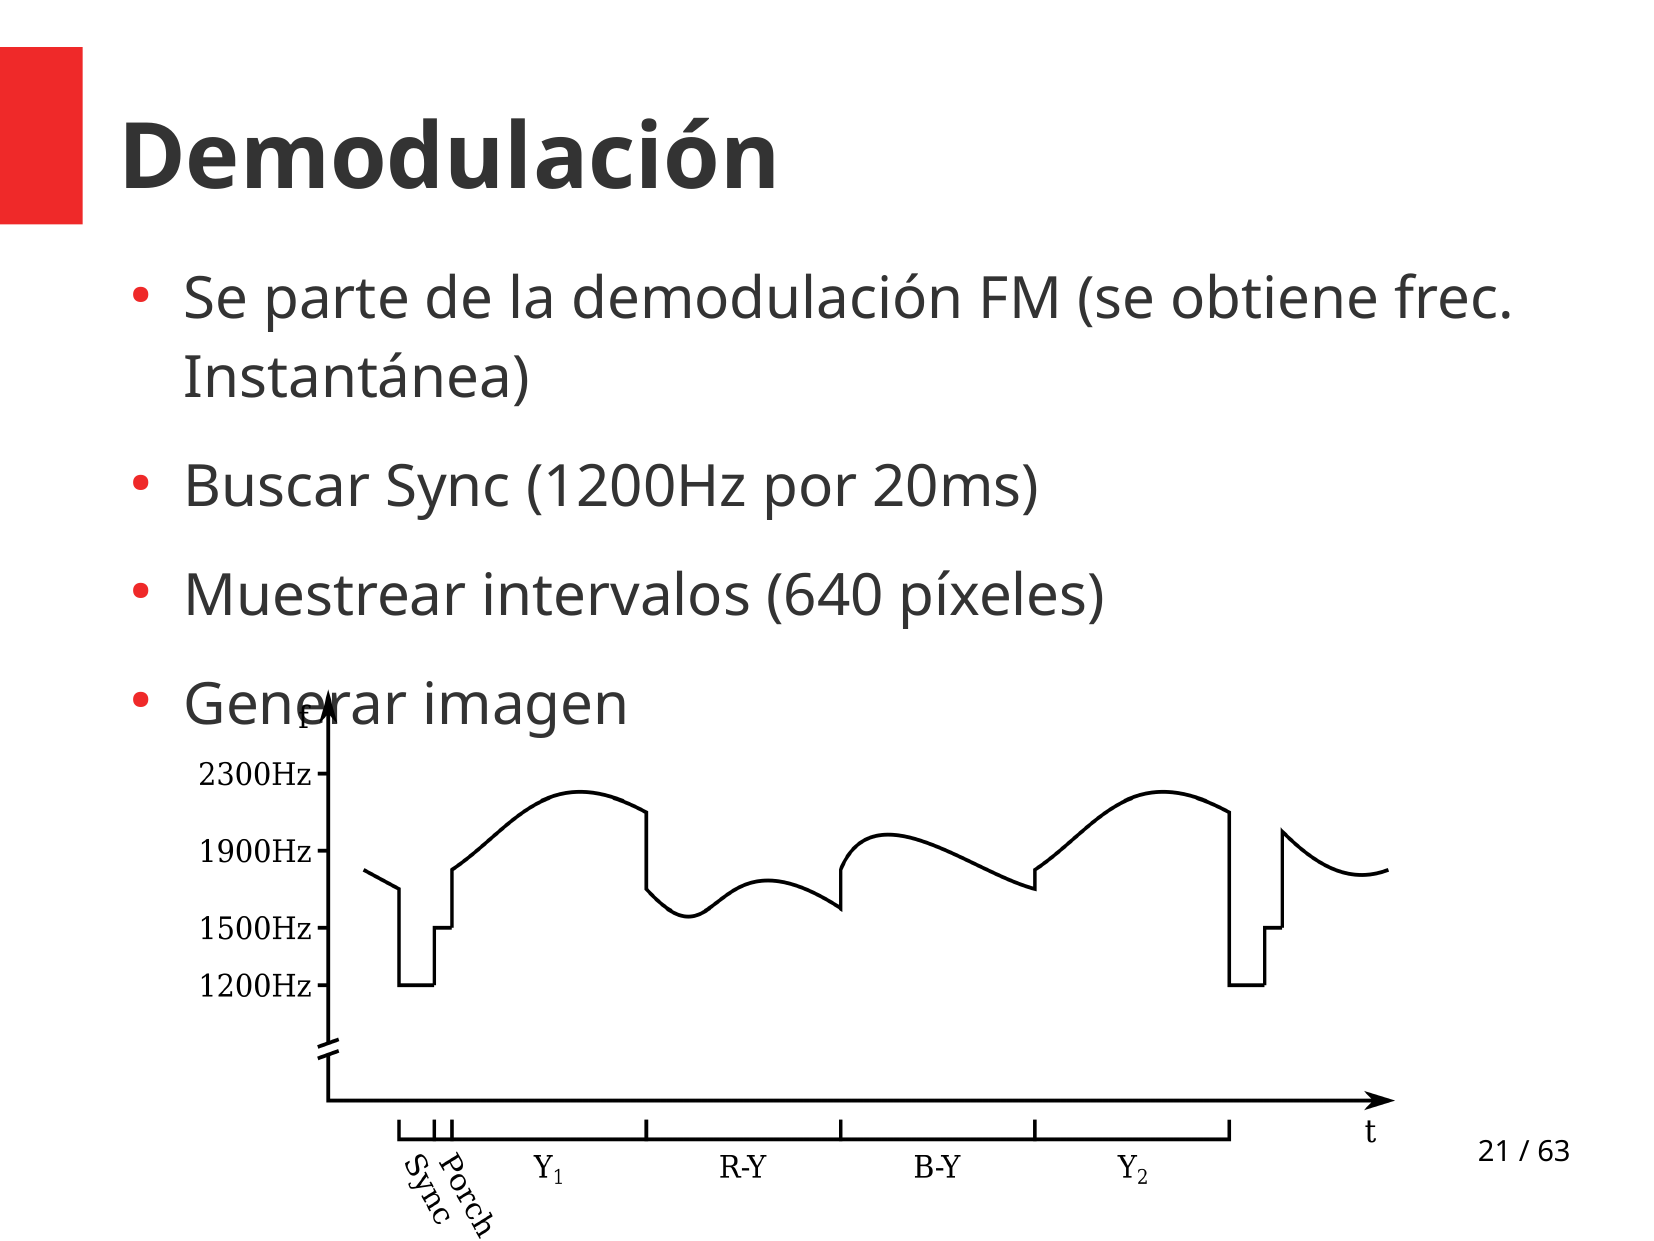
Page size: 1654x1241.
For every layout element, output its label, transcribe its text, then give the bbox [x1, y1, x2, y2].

list Se parte de la demodulación FM (se obtiene frec. Instantánea) Buscar Sync (1200Hz por 20ms) Muestrear intervalos (640 píxeles) Generar imagen [112, 256, 1531, 976]
title Demodulación [118, 49, 1571, 257]
picture [200, 689, 1396, 1239]
